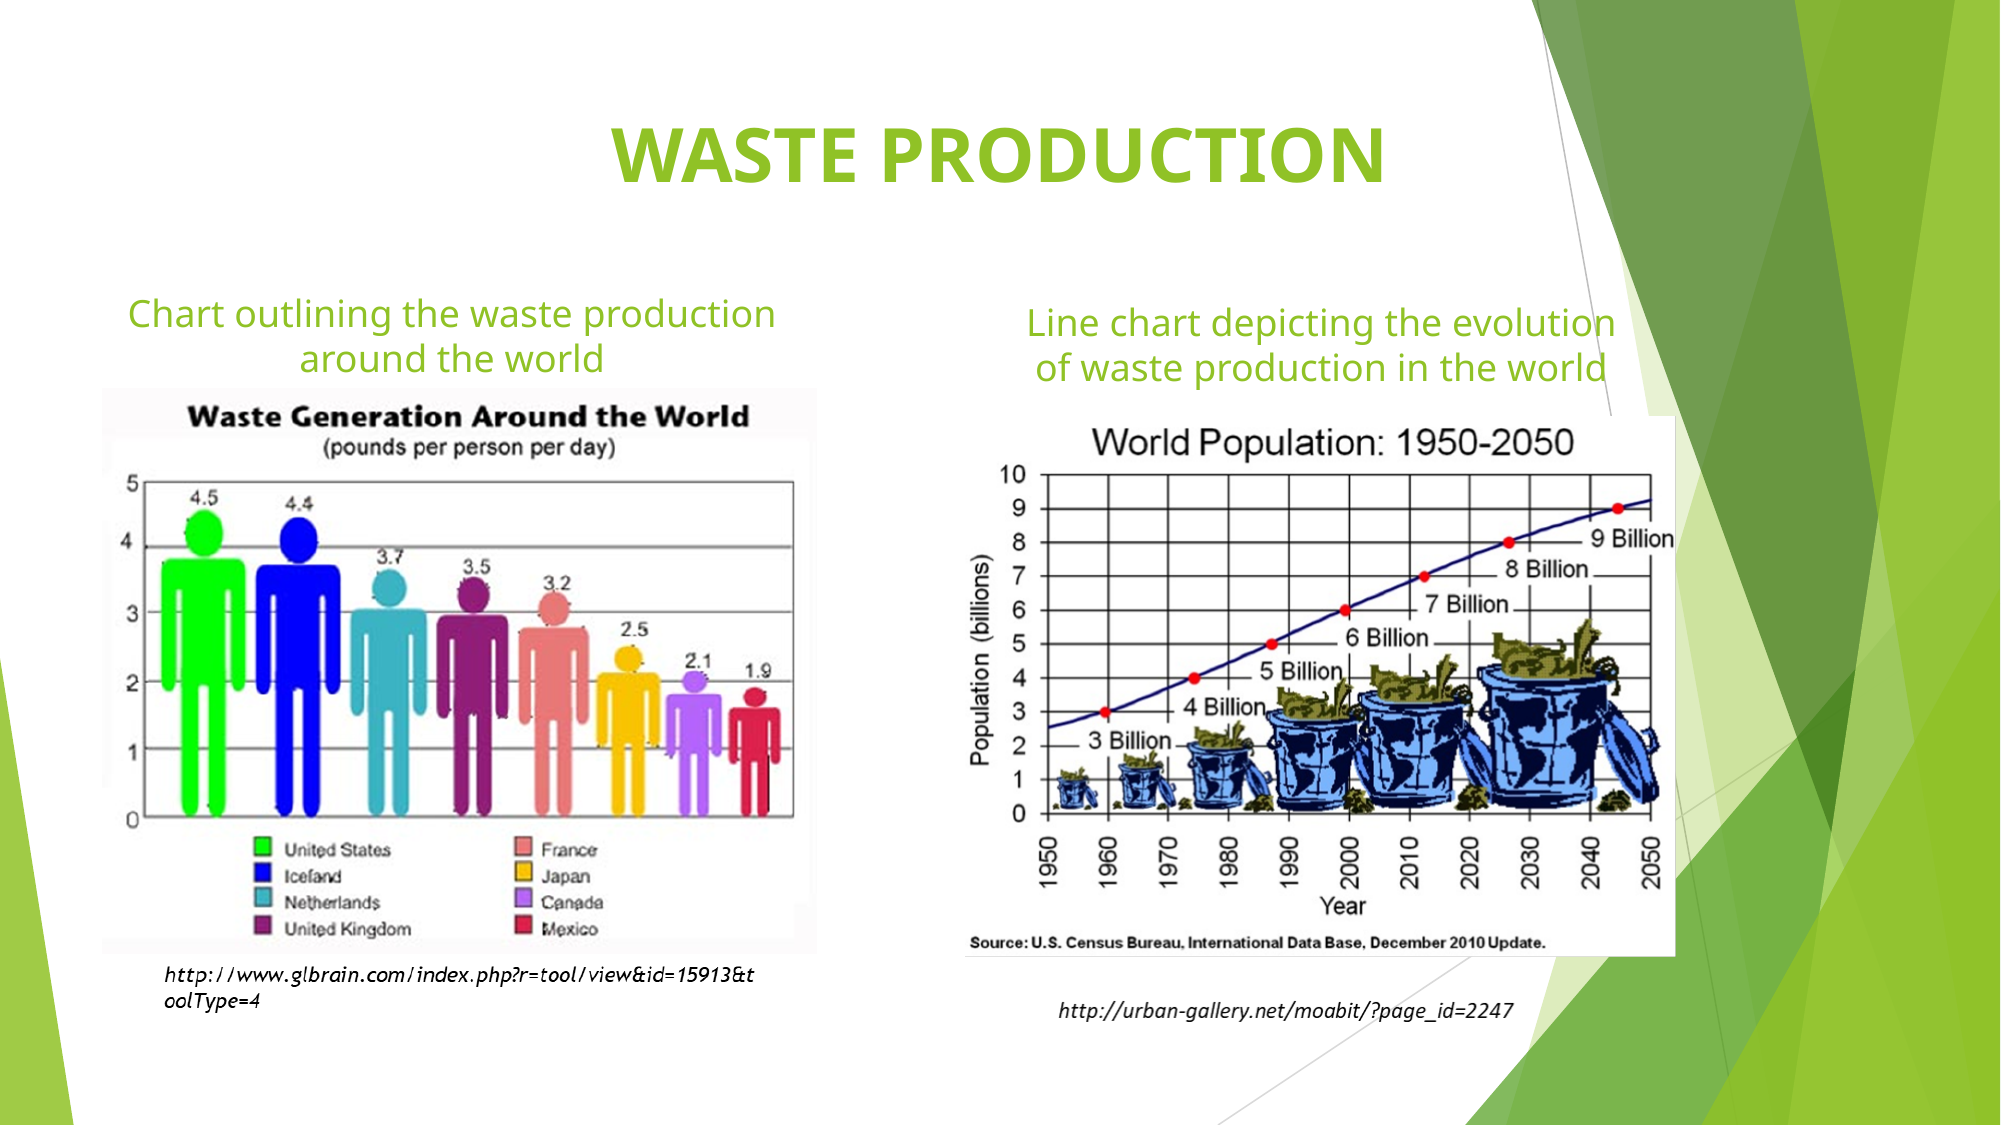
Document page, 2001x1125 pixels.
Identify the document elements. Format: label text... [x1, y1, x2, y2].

text_box Line chart depicting the evolution of waste production in the world [999, 291, 1644, 398]
text_box Chart outlining the waste production around the world [111, 282, 794, 389]
title WASTE PRODUCTION [294, 99, 1706, 317]
picture [965, 416, 1755, 1039]
picture [102, 388, 817, 1026]
